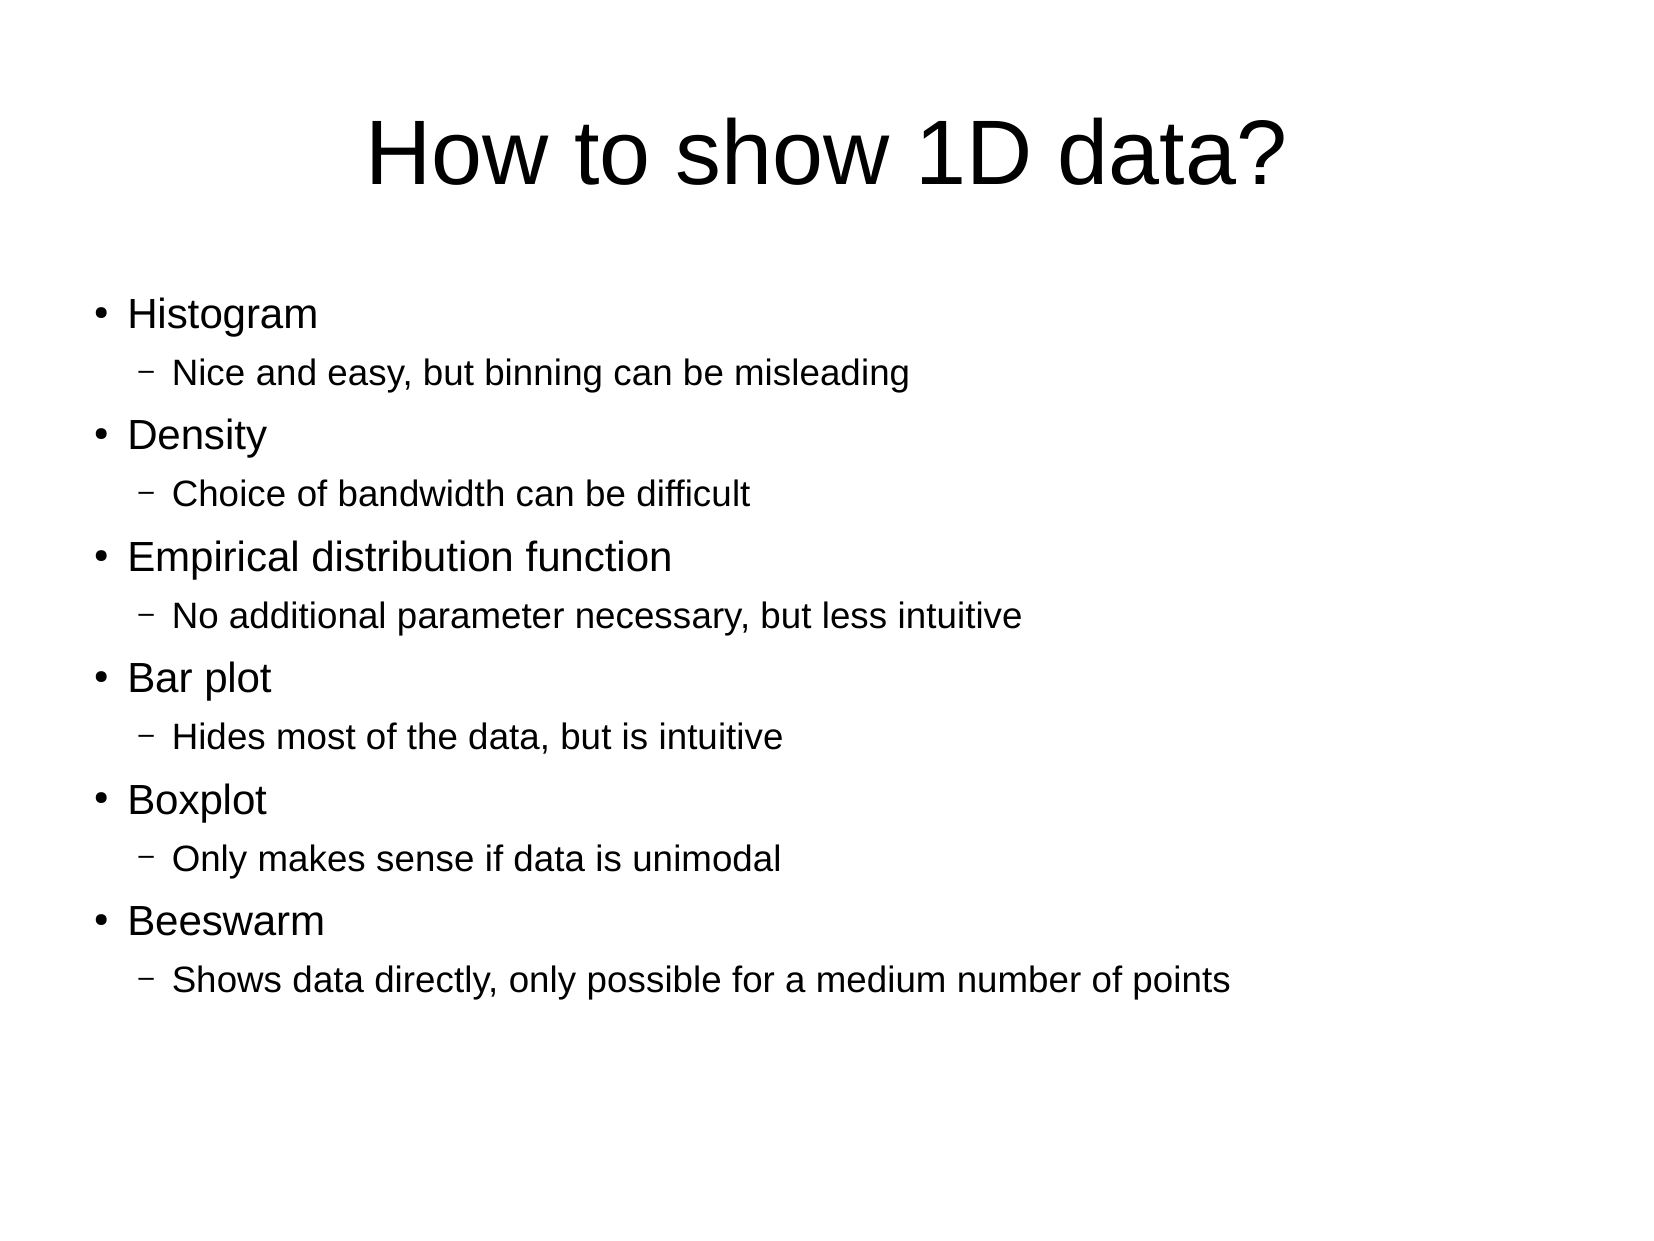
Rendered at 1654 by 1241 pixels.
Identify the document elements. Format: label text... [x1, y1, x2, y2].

title How to show 1D data? [82, 49, 1571, 257]
list Histogram Nice and easy, but binning can be misleading Density Choice of bandwidth can be difficult Empirical distribution function No additional parameter necessary, but less intuitive Bar plot Hides most of the data, but is intuitive Boxplot Only makes sense if data is unimodal Beeswarm Shows data directly, only possible for a medium number of points [82, 290, 1571, 1010]
